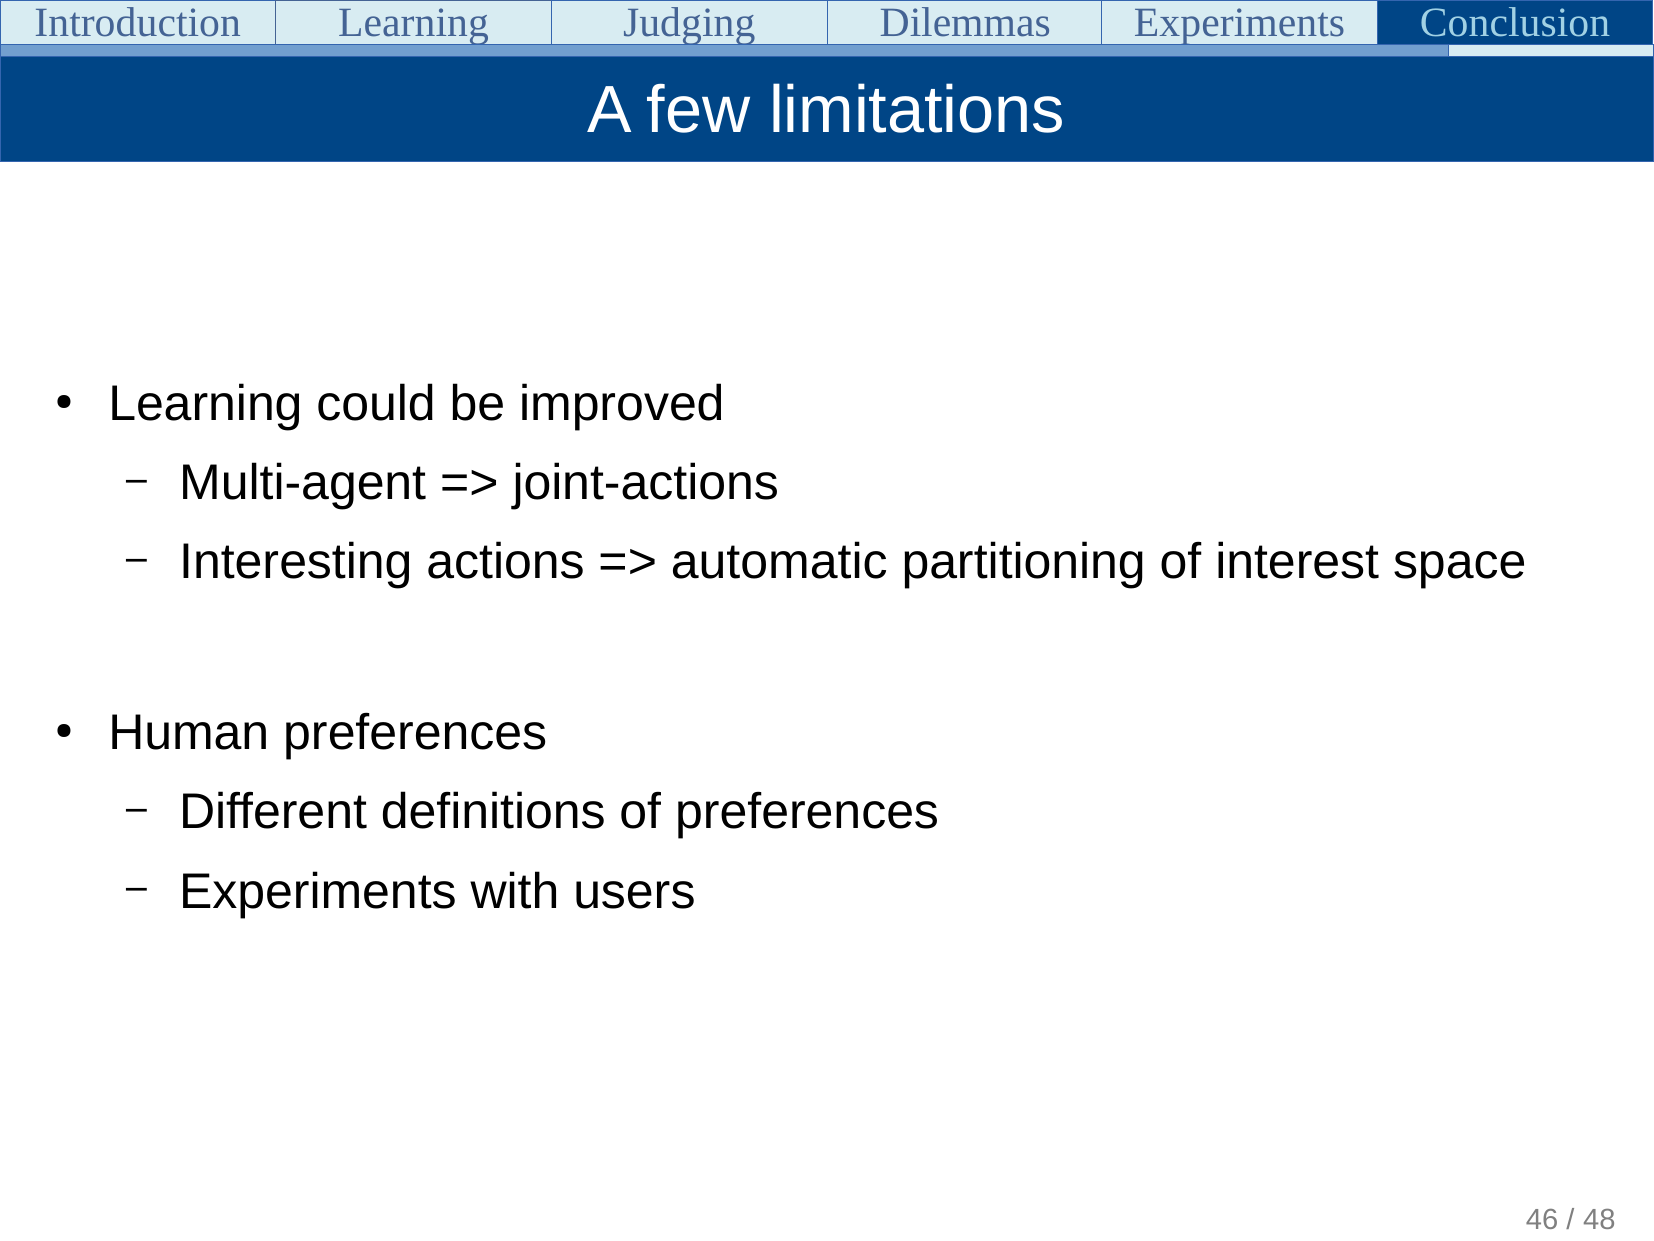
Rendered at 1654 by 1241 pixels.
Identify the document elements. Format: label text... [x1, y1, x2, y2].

title A few limitations [0, 56, 1654, 162]
text_box [0, 44, 1449, 57]
list Learning could be improved Multi-agent => joint-actions Interesting actions => automatic partitioning of interest space Human preferences Different definitions of preferences Experiments with users [37, 375, 1613, 1013]
